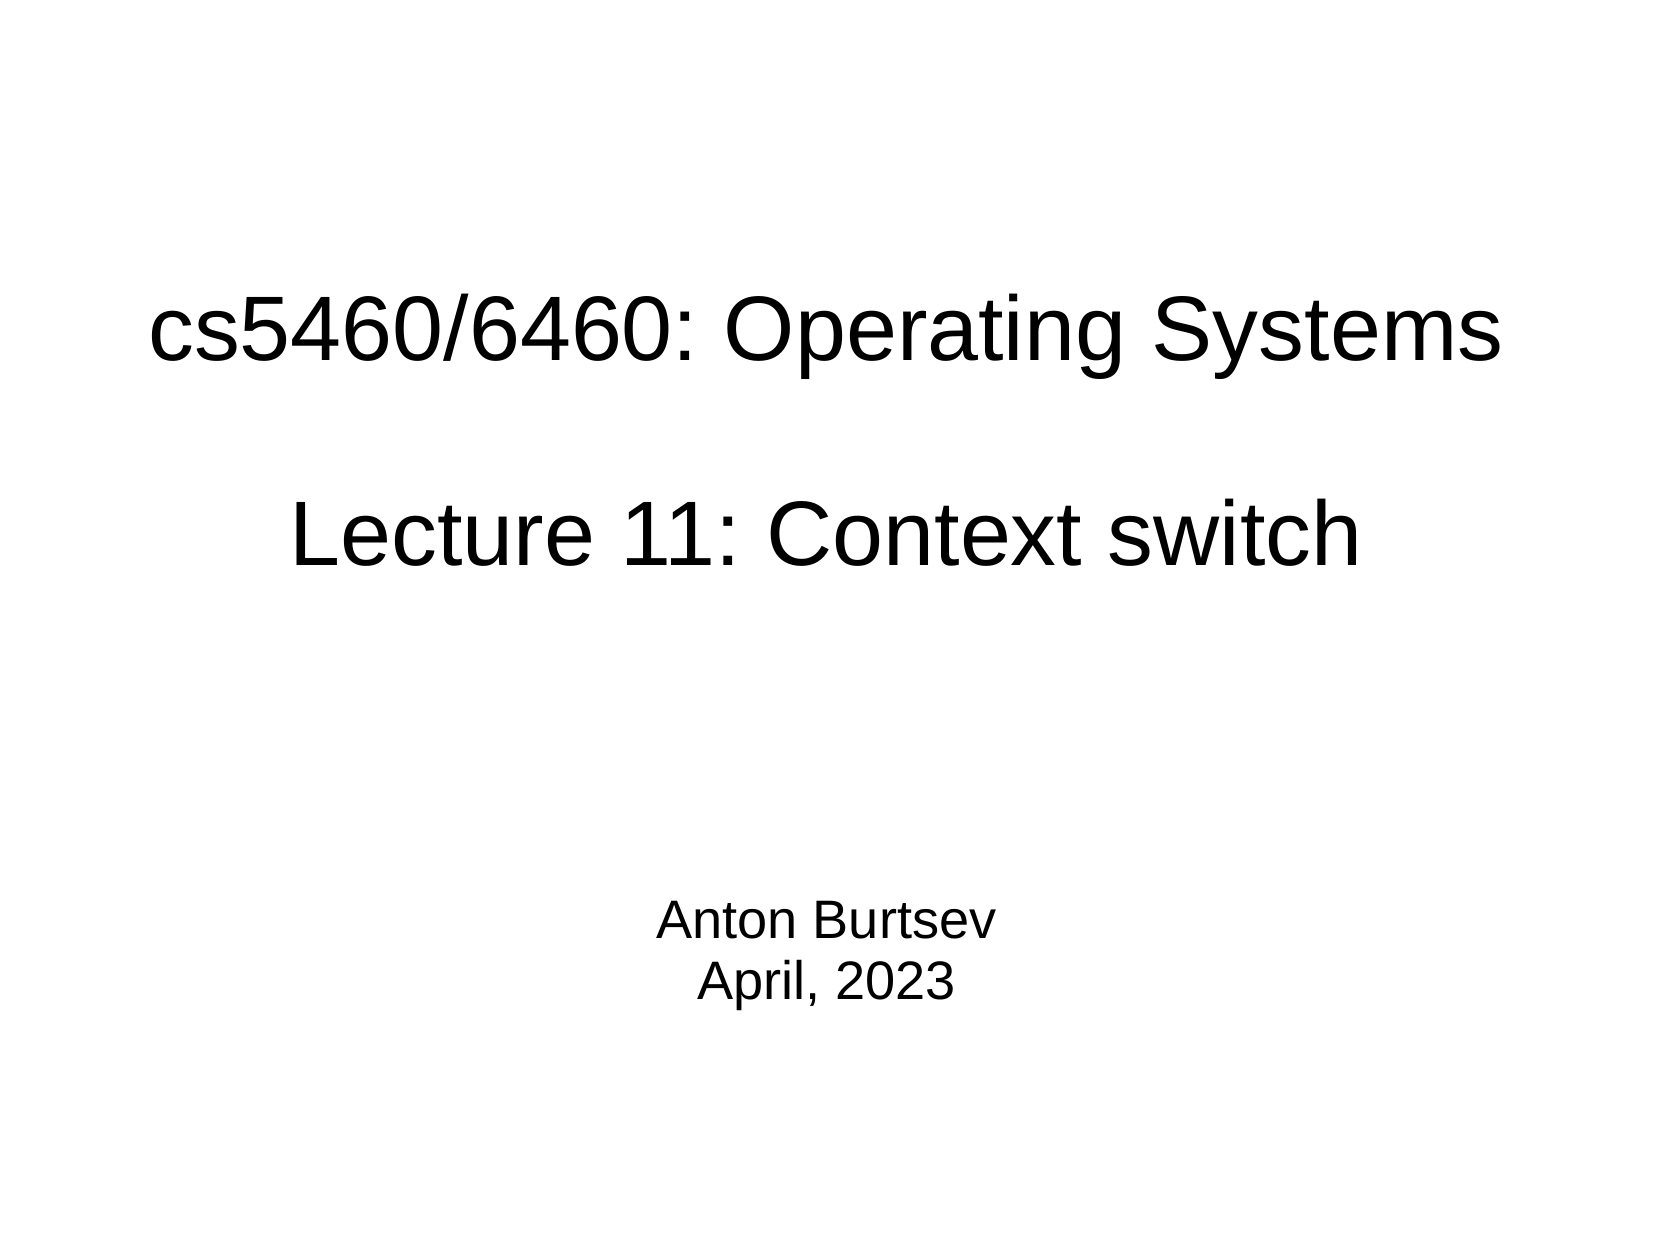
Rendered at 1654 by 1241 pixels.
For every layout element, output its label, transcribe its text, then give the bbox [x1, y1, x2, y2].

subtitle Anton Burtsev April, 2023 [82, 637, 1571, 1109]
title cs5460/6460: Operating Systems Lecture 11: Context switch [82, 113, 1571, 637]
